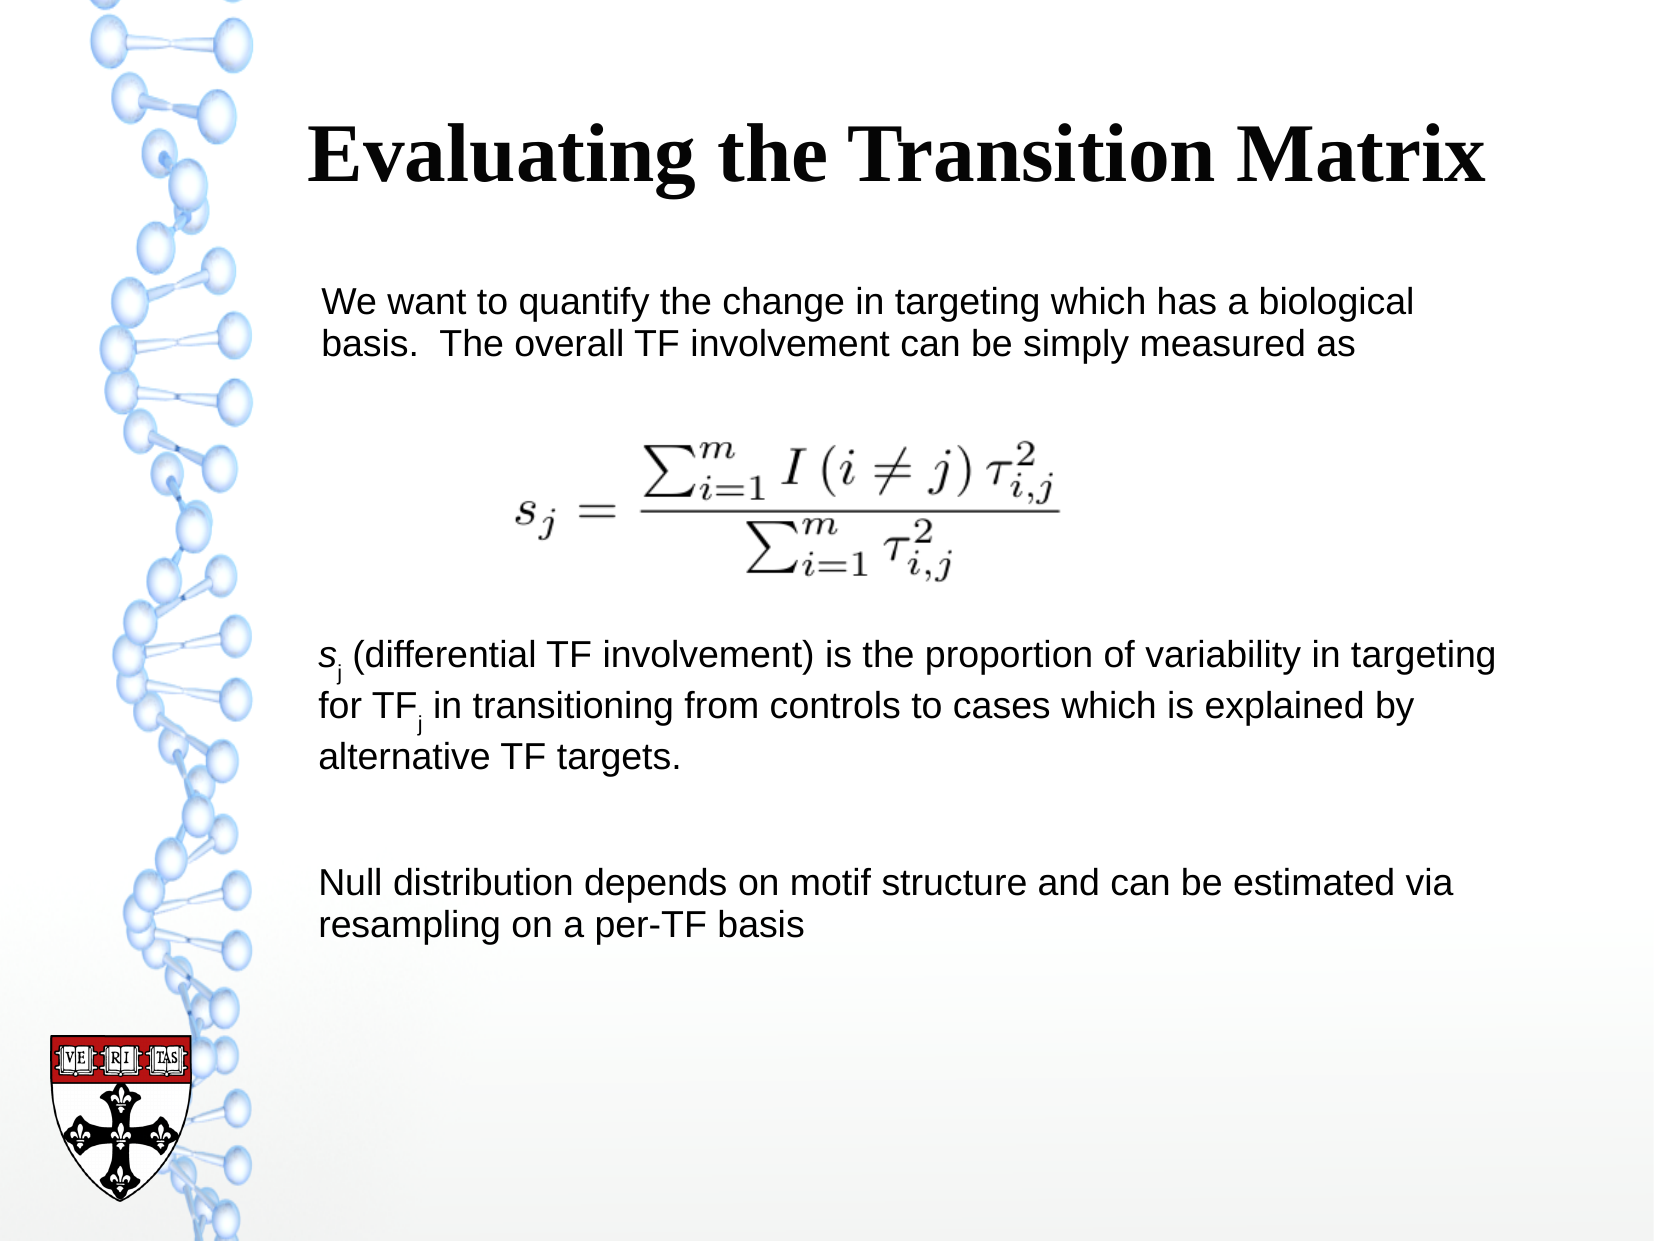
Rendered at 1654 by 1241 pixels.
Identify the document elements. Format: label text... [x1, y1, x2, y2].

text_box We want to quantify the change in targeting which has a biological basis. The overall TF involvement can be simply measured as [306, 272, 1430, 372]
picture [0, 0, 1654, 1241]
text_box sj (differential TF involvement) is the proportion of variability in targeting for TFj in transitioning from controls to cases which is explained by alternative TF targets. Null distribution depends on motif structure and can be estimated via resampling on a per-TF basis [303, 626, 1553, 954]
title Evaluating the Transition Matrix [153, 99, 1642, 207]
